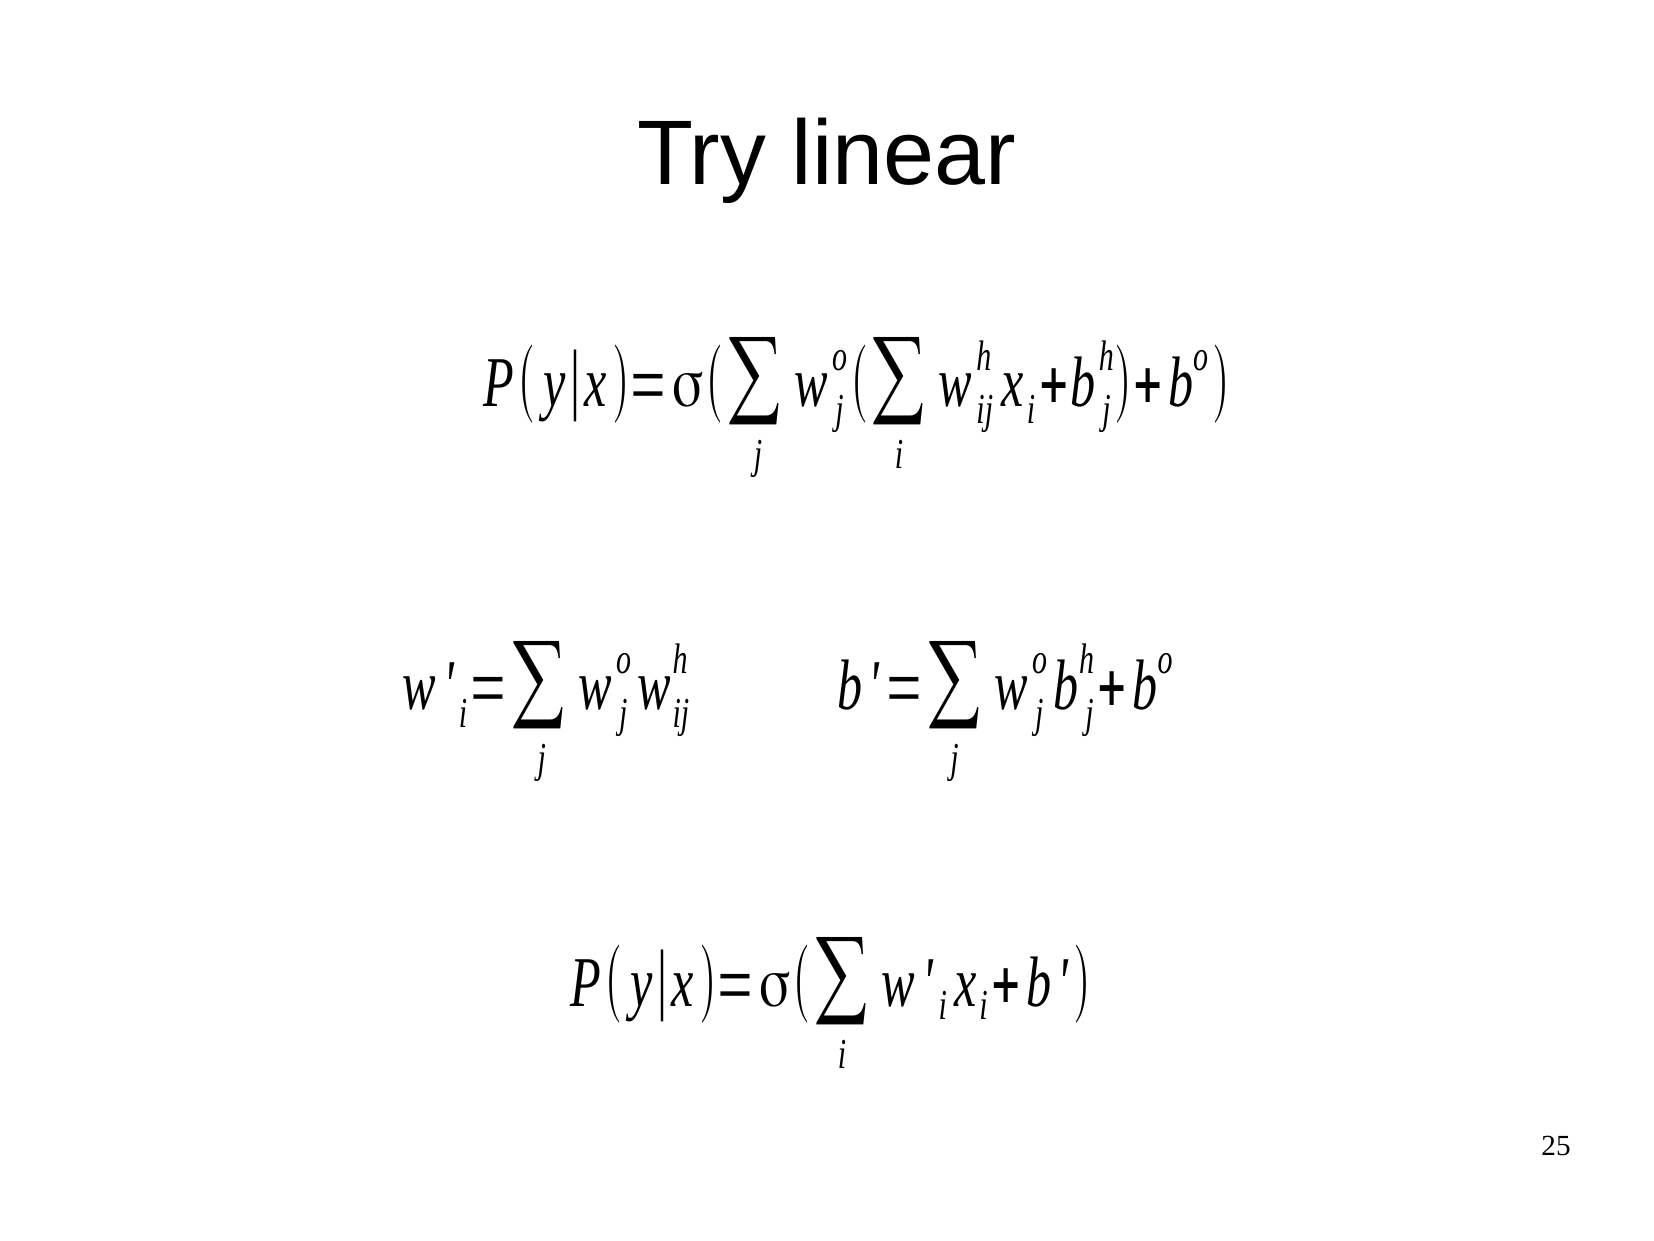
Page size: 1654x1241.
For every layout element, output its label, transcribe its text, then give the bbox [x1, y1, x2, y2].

chart [555, 930, 1102, 1077]
title Try linear [82, 49, 1571, 257]
chart [390, 633, 704, 781]
chart [825, 633, 1187, 781]
chart [467, 330, 1242, 477]
